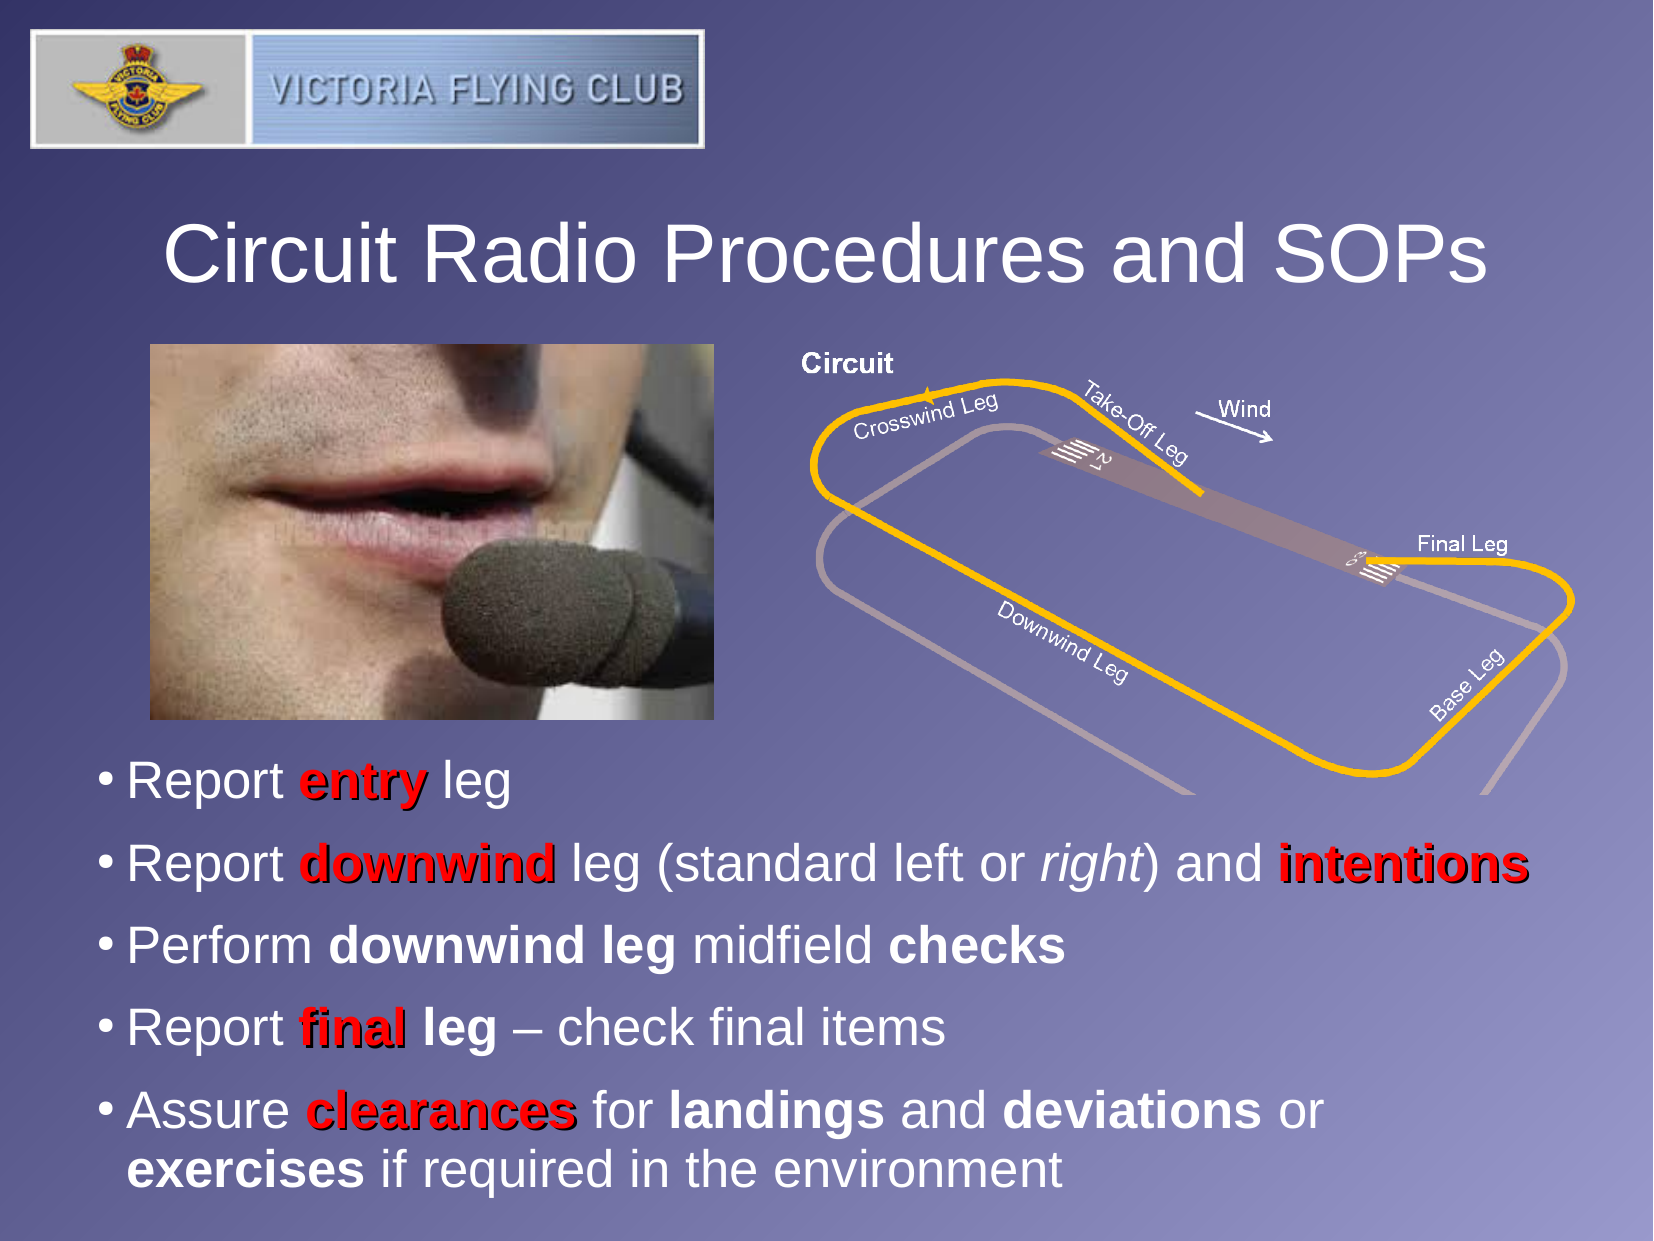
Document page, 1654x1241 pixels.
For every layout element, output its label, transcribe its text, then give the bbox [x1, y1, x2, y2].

picture [795, 344, 1584, 796]
picture [150, 344, 714, 721]
list Report entry leg Report downwind leg (standard left or right) and intentions Perform downwind leg midfield checks Report final leg – check final items Assure clearances for landings and deviations or exercises if required in the environment [82, 750, 1571, 1201]
title Circuit Radio Procedures and SOPs [82, 150, 1571, 358]
picture [30, 29, 705, 149]
